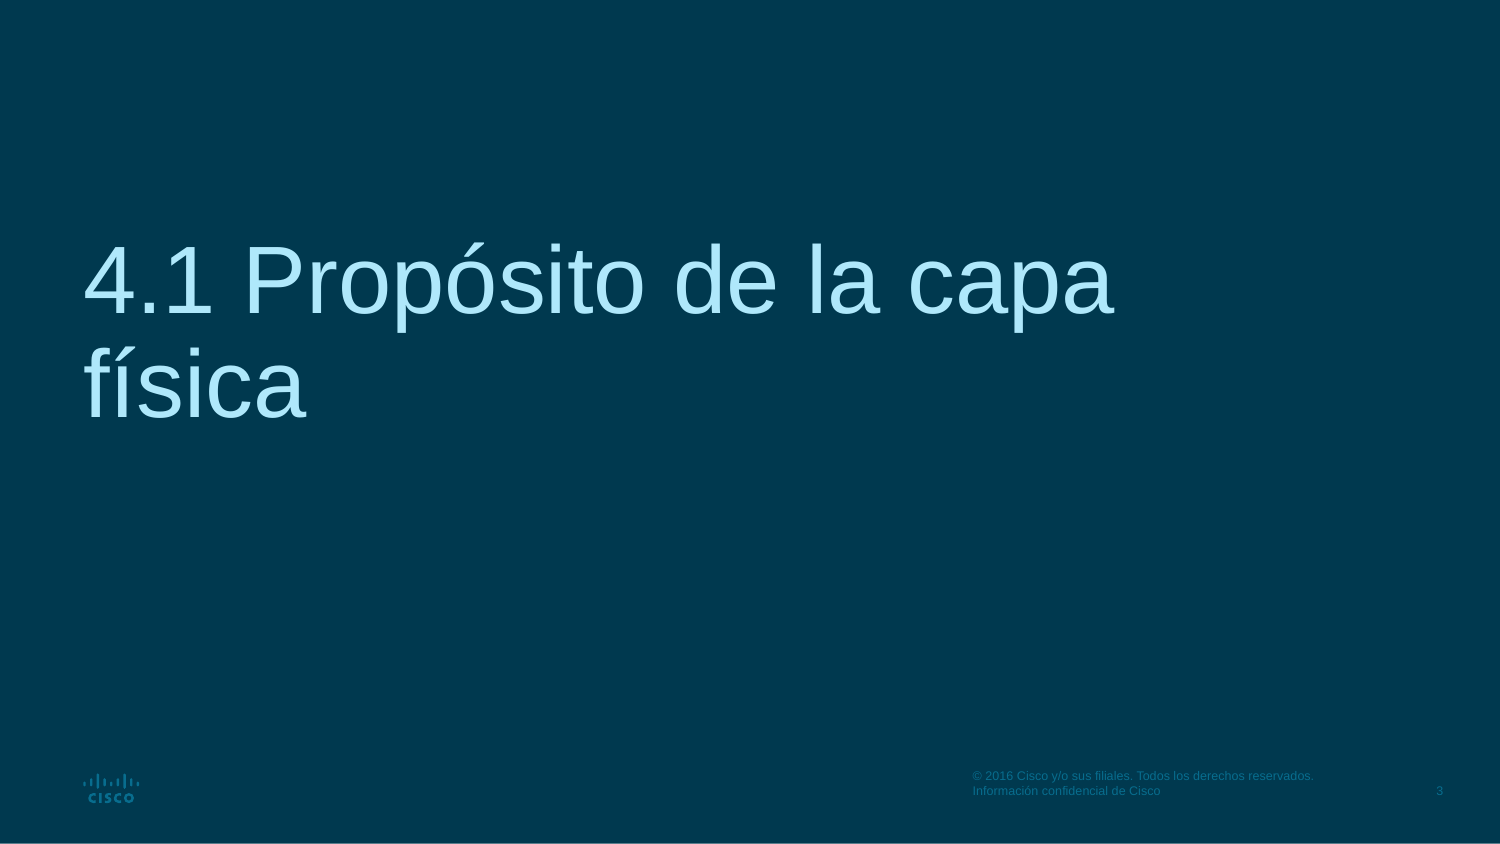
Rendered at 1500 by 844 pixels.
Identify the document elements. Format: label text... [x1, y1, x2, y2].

title 4.1 Propósito de la capa física [68, 293, 1315, 446]
